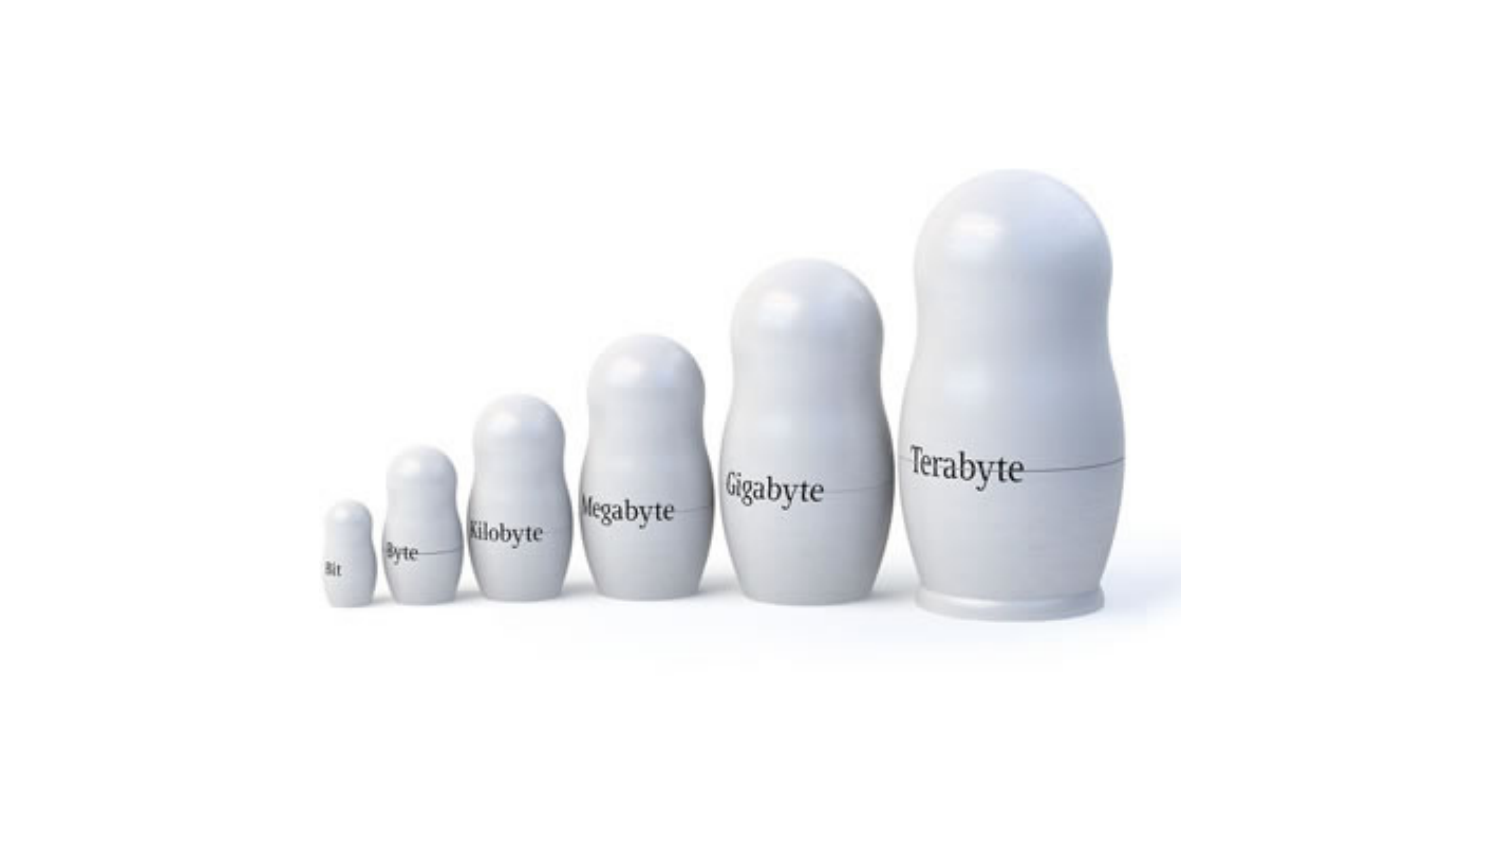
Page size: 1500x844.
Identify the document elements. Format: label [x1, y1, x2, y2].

picture [319, 168, 1181, 676]
